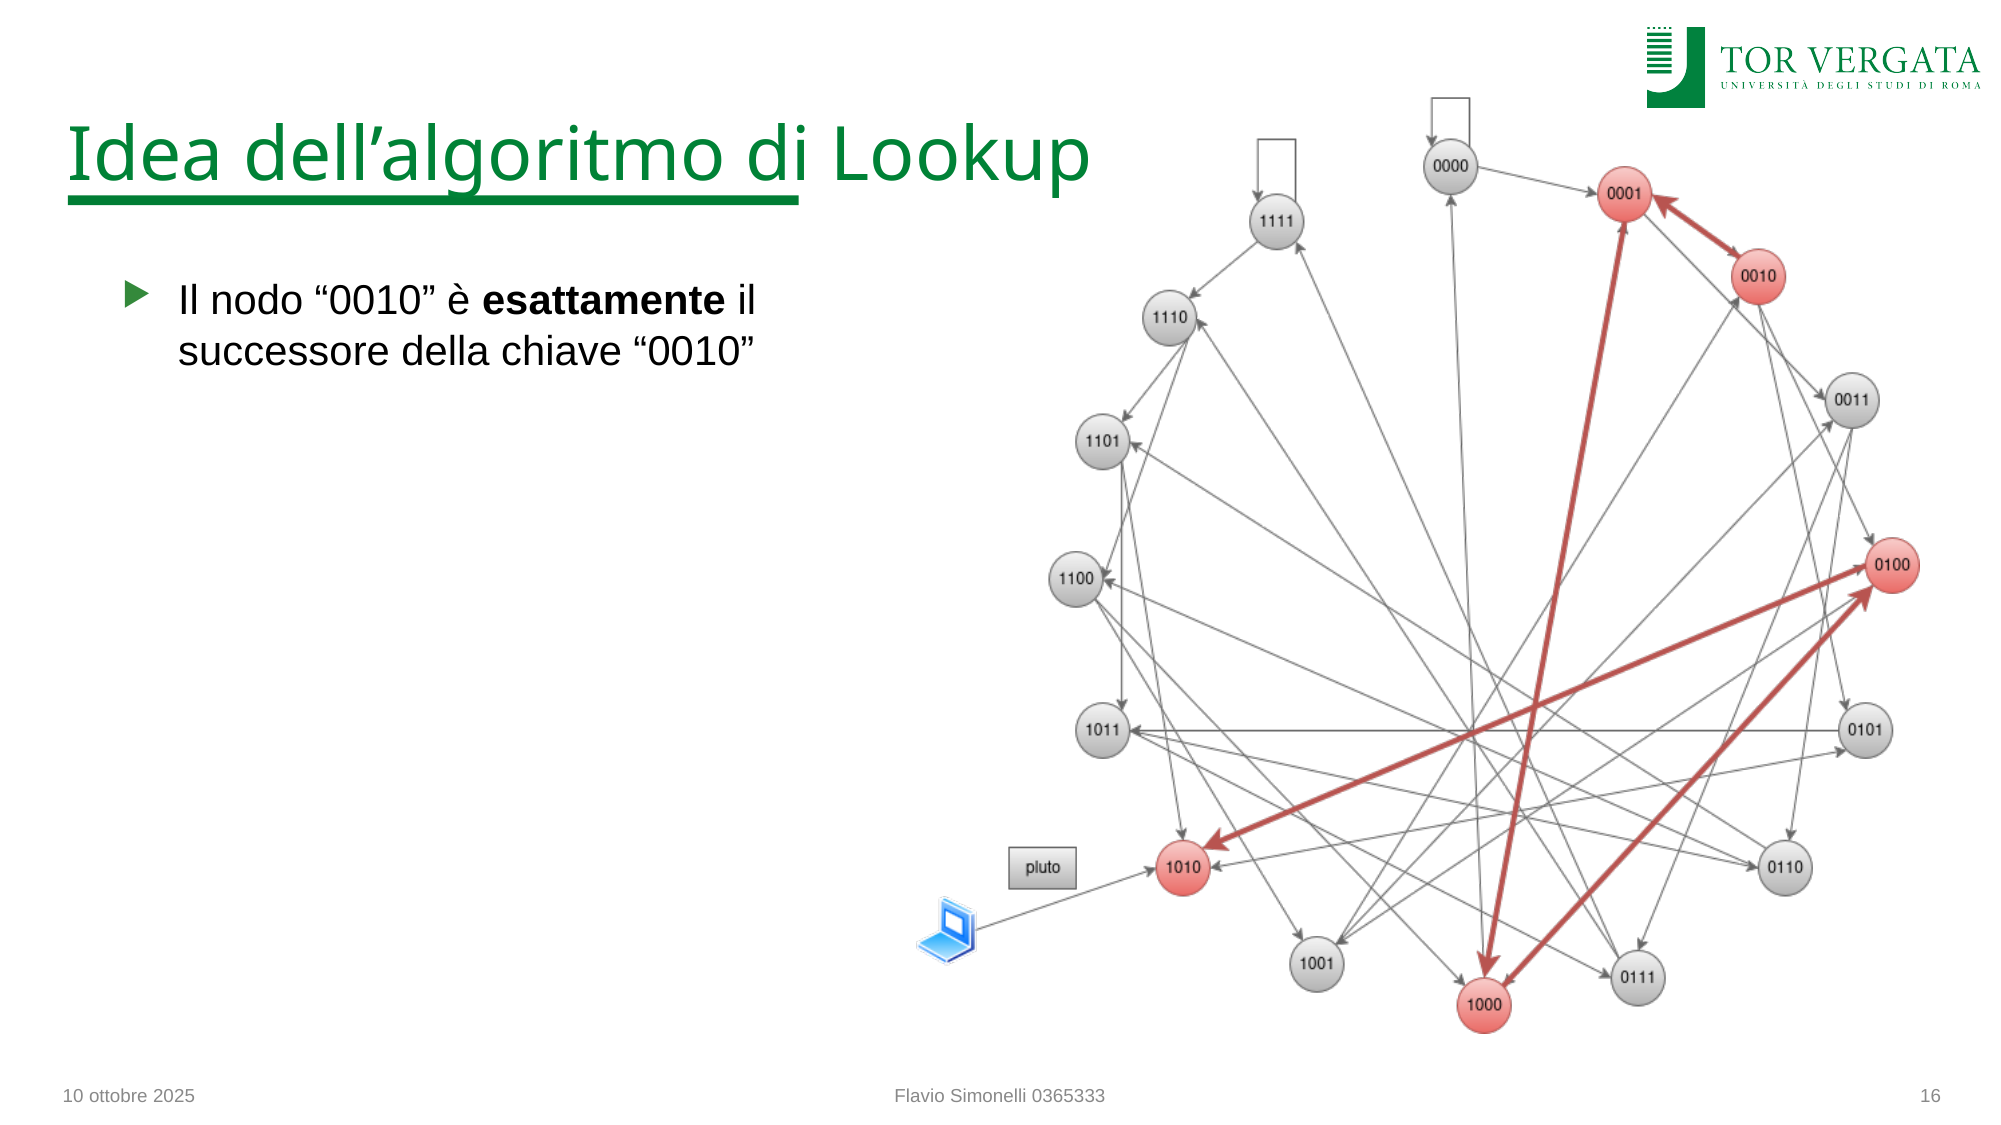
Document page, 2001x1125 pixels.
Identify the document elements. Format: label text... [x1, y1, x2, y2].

title Idea dell’algoritmo di Lookup [52, 51, 1981, 204]
picture [1647, 27, 1981, 51]
list Il nodo “0010” è esattamente il successore della chiave “0010” [106, 265, 857, 975]
picture [915, 88, 1920, 1034]
footer Flavio Simonelli 0365333 [662, 1065, 1338, 1125]
slide_number 10 ottobre 2025 [47, 1065, 498, 1125]
